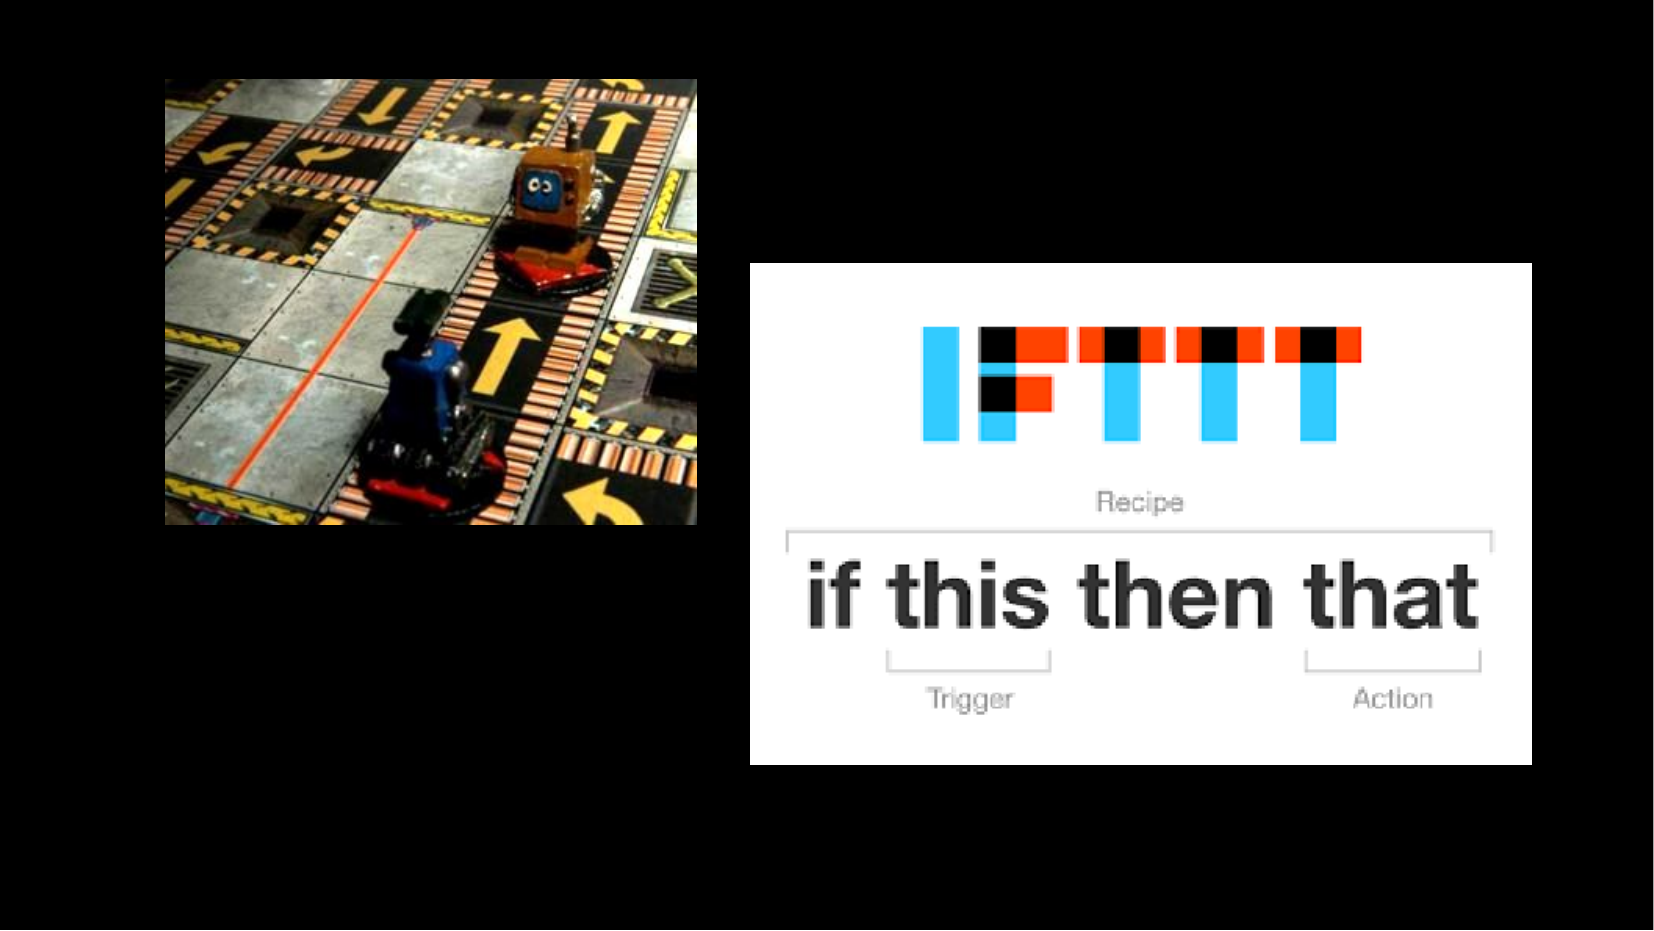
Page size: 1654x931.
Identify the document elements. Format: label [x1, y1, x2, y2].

picture [165, 79, 697, 526]
picture [750, 263, 1532, 766]
